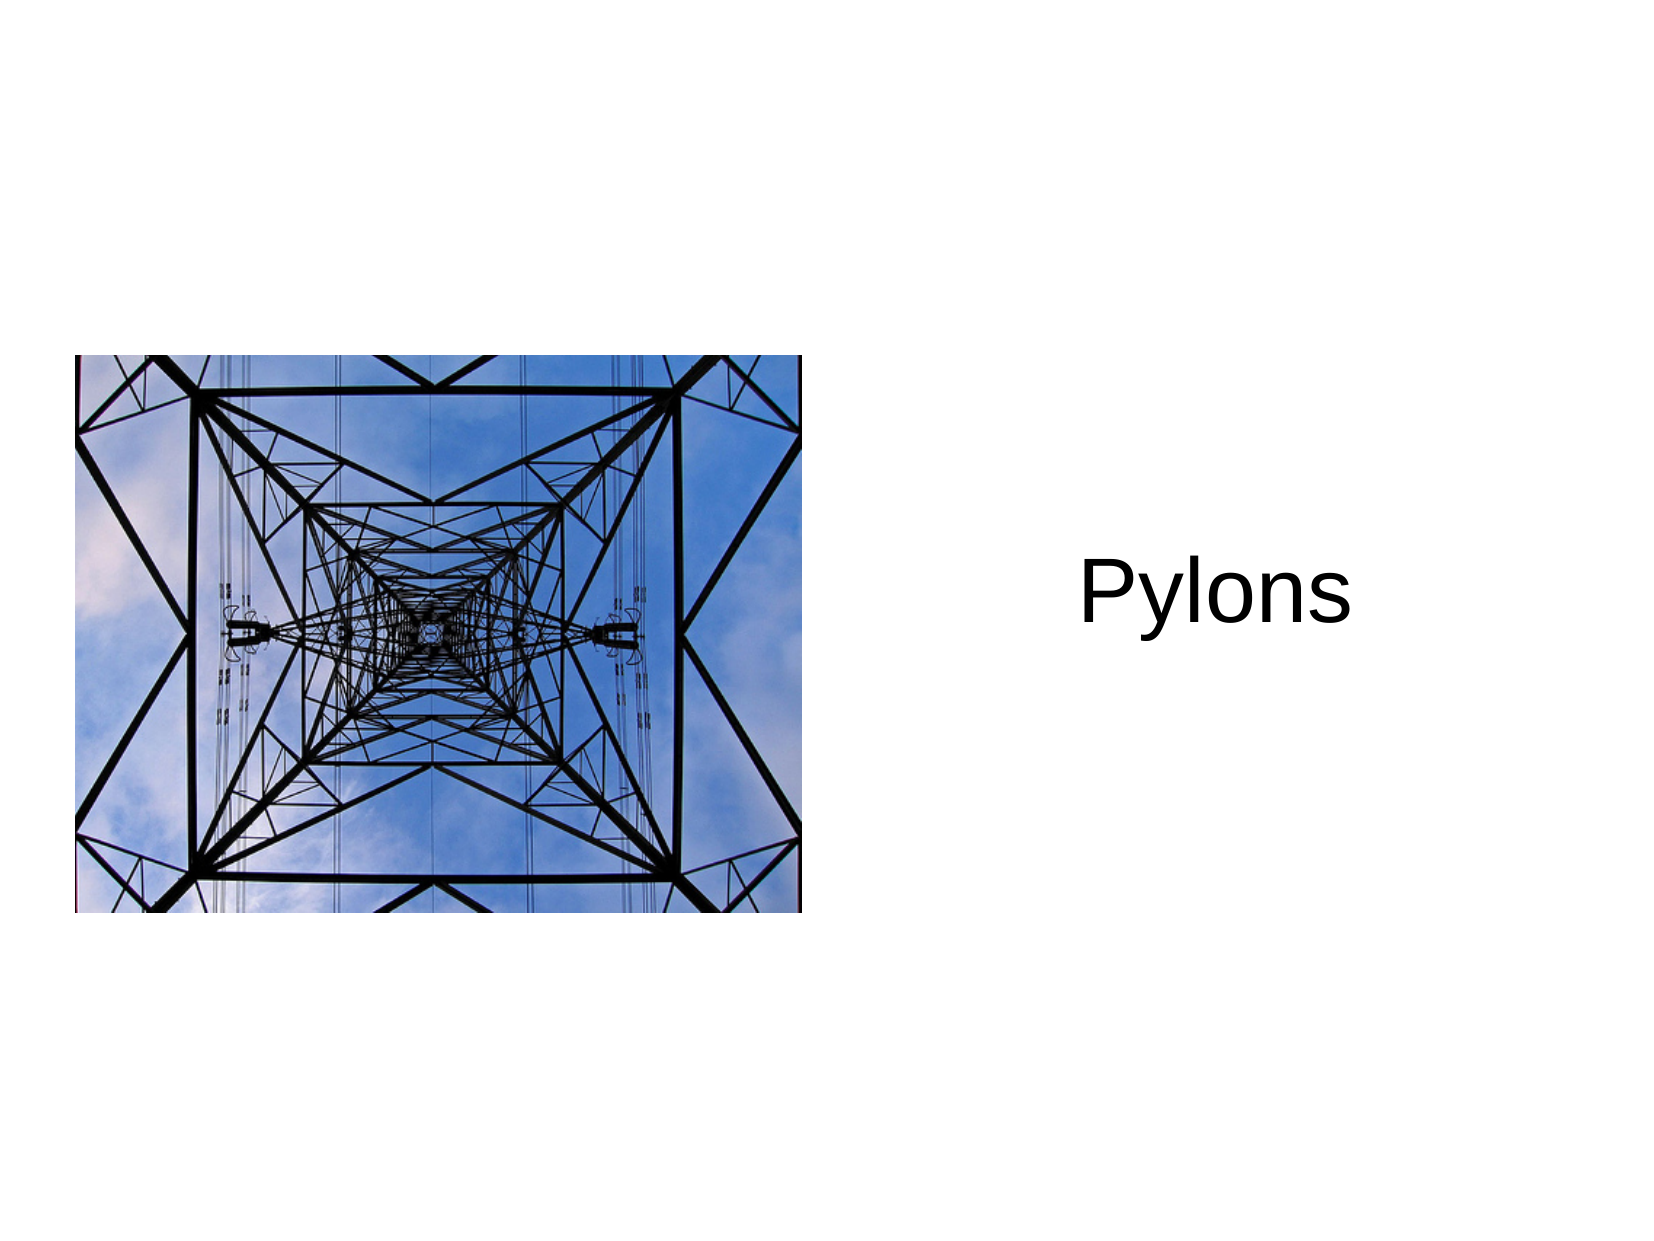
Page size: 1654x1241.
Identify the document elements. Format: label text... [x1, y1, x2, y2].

picture [75, 355, 802, 913]
title Pylons [825, 56, 1571, 1126]
